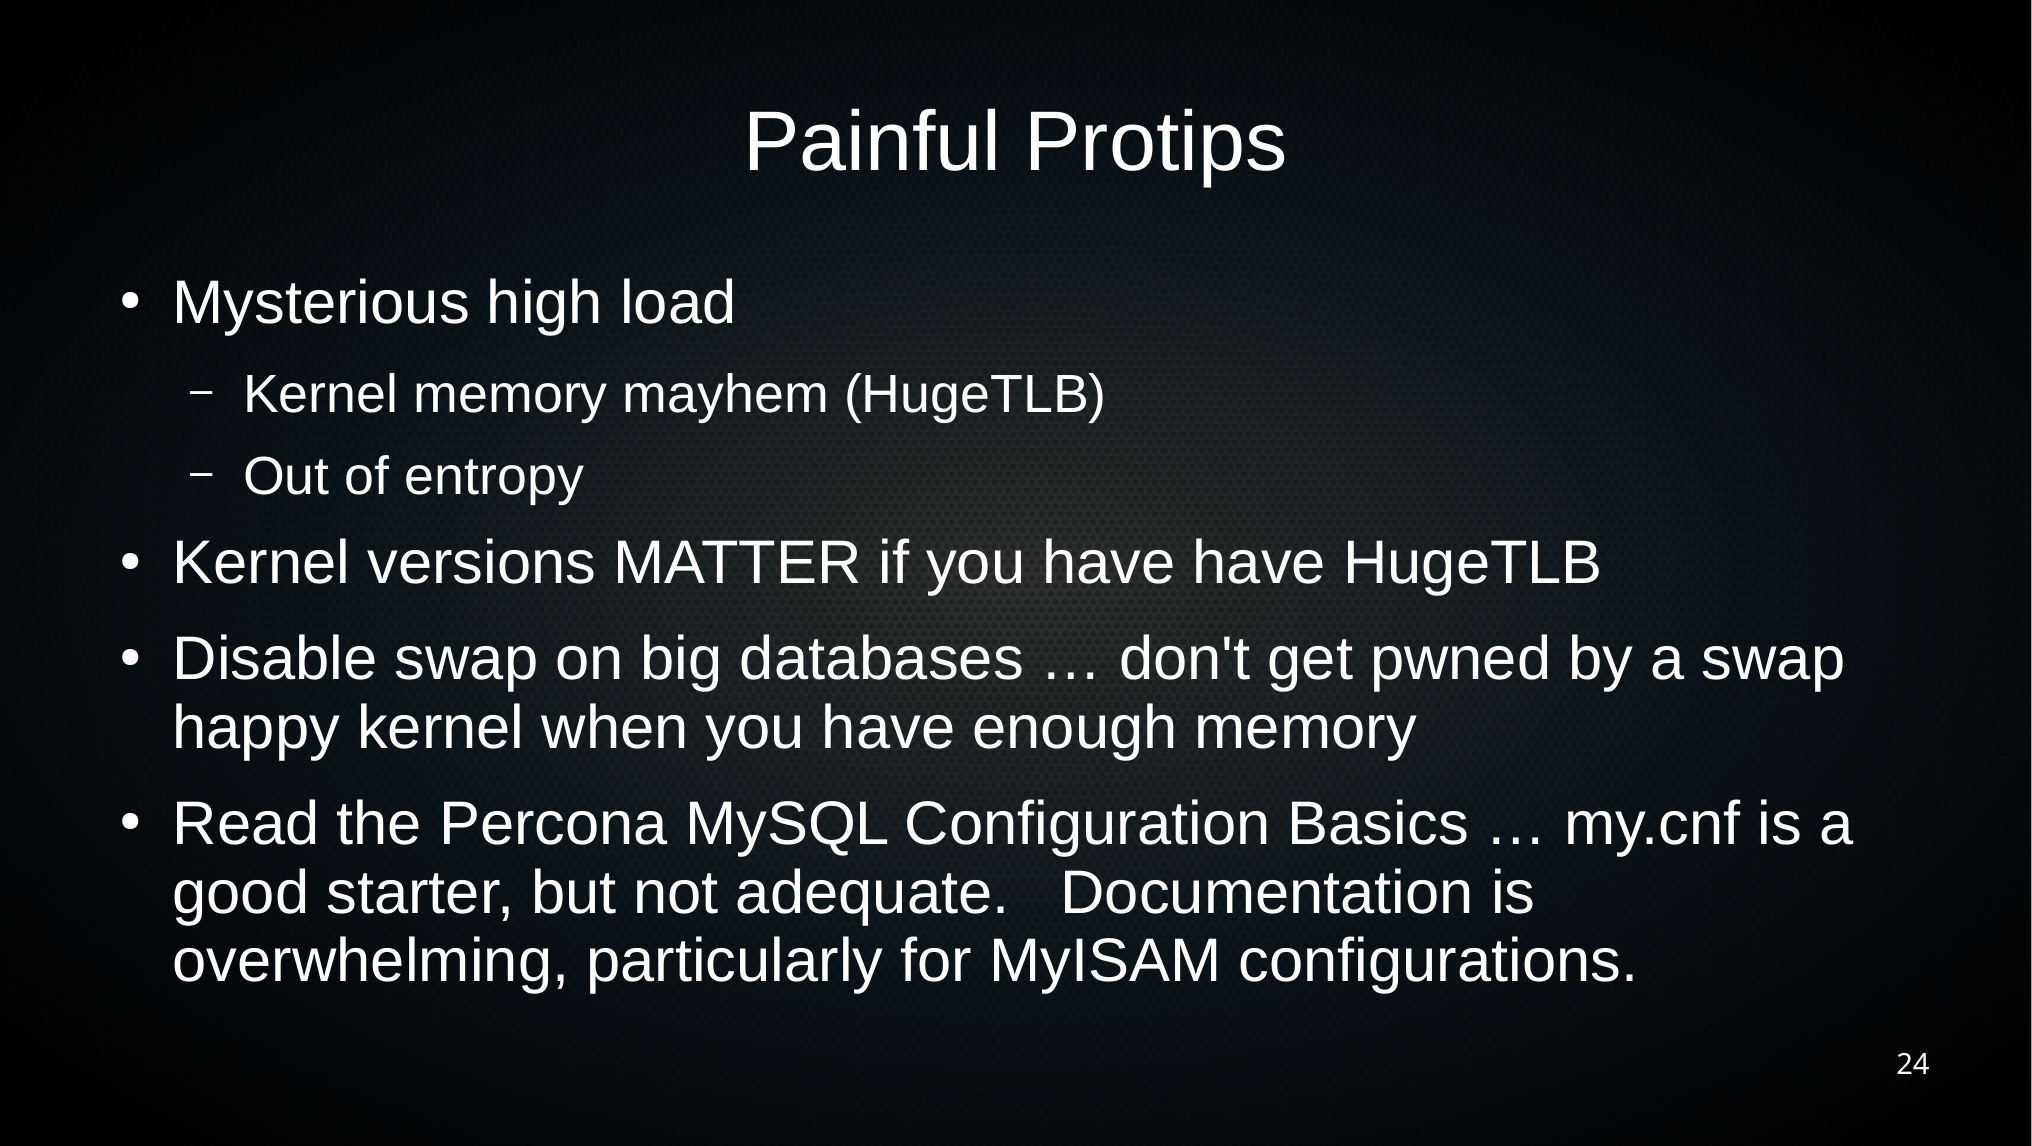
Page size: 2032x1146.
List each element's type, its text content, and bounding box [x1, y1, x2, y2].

picture [0, 0, 2032, 1146]
title Painful Protips [101, 45, 1930, 237]
list Mysterious high load Kernel memory mayhem (HugeTLB) Out of entropy Kernel versions MATTER if you have have HugeTLB Disable swap on big databases … don't get pwned by a swap happy kernel when you have enough memory Read the Percona MySQL Configuration Basics … my.cnf is a good starter, but not adequate. Documentation is overwhelming, particularly for MyISAM configurations. [101, 268, 1890, 1025]
